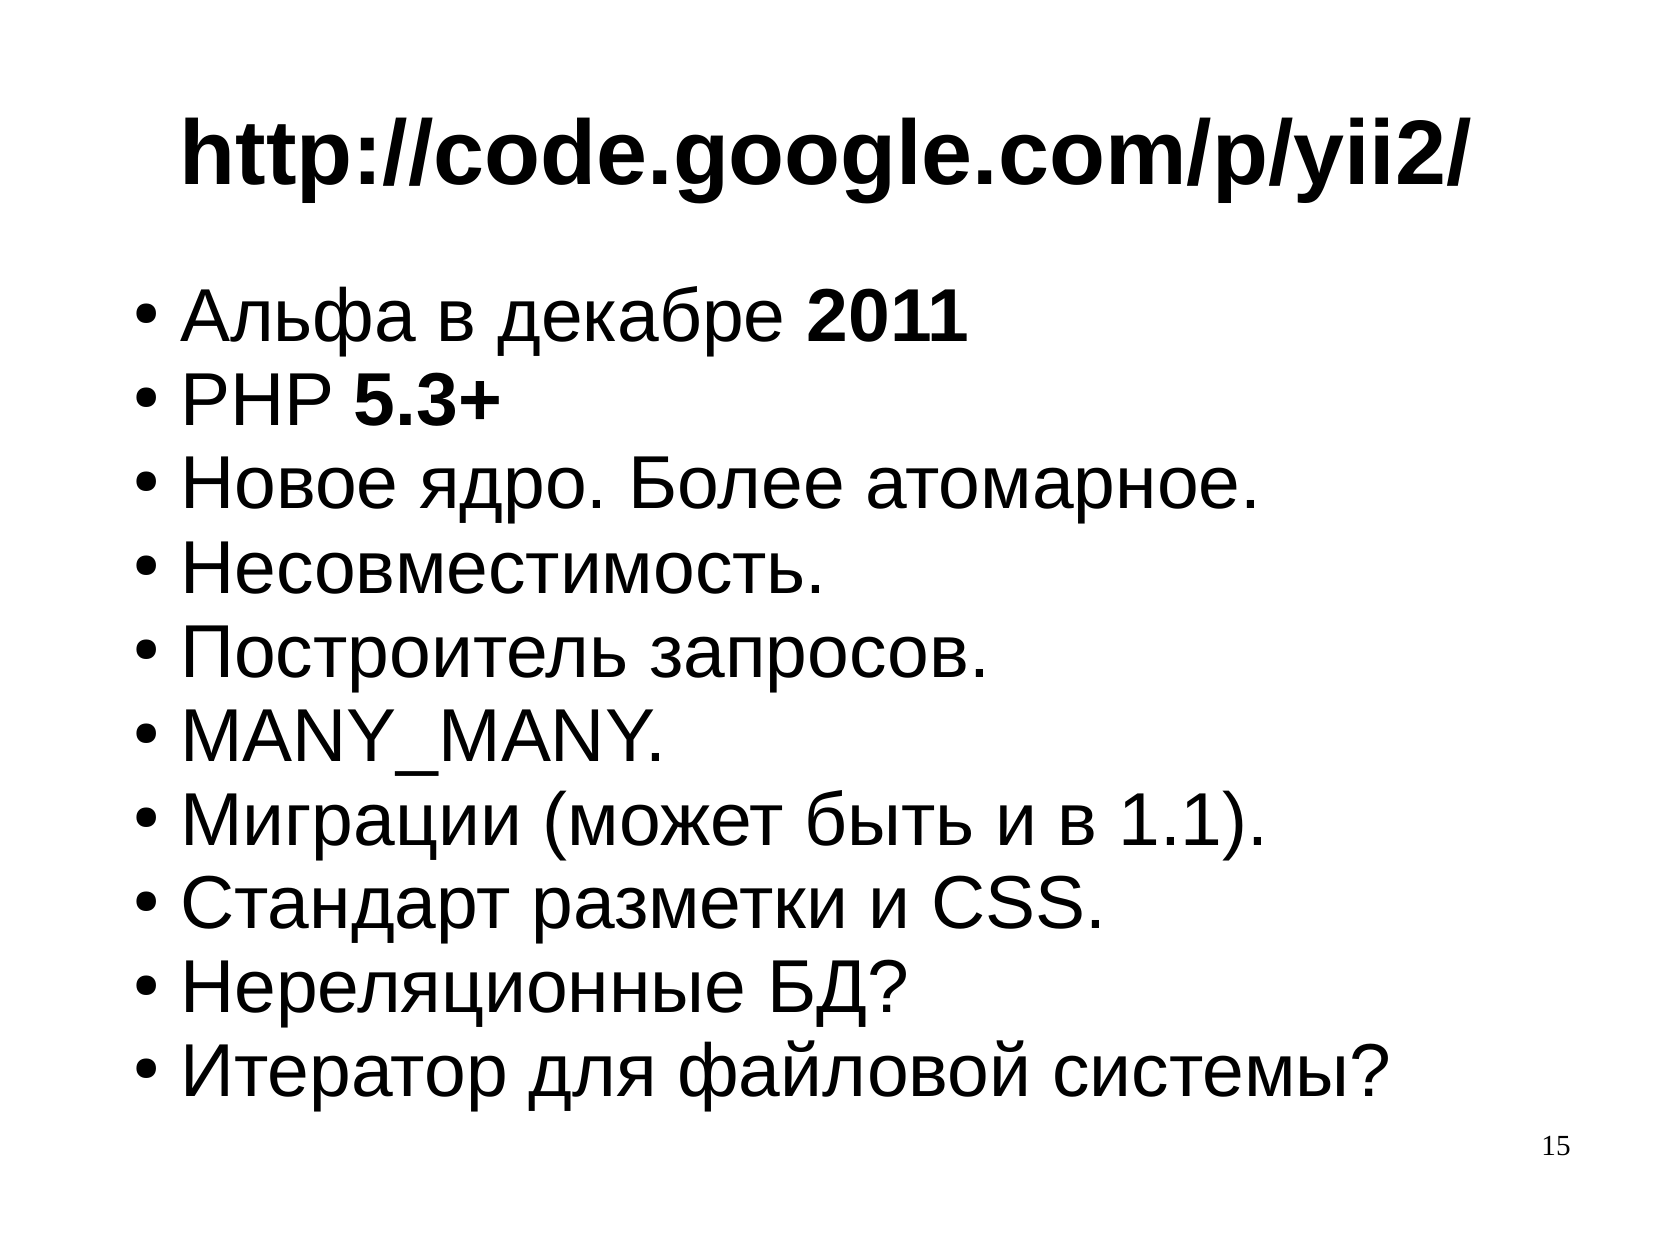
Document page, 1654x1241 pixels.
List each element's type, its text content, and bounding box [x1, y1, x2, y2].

text_box Альфа в декабре 2011 PHP 5.3+ Новое ядро. Более атомарное. Несовместимость. Построитель запросов. MANY_MANY. Миграции (может быть и в 1.1). Стандарт разметки и CSS. Нереляционные БД? Итератор для файловой системы? [118, 265, 1408, 1121]
title http://code.google.com/p/yii2/ [82, 56, 1571, 250]
